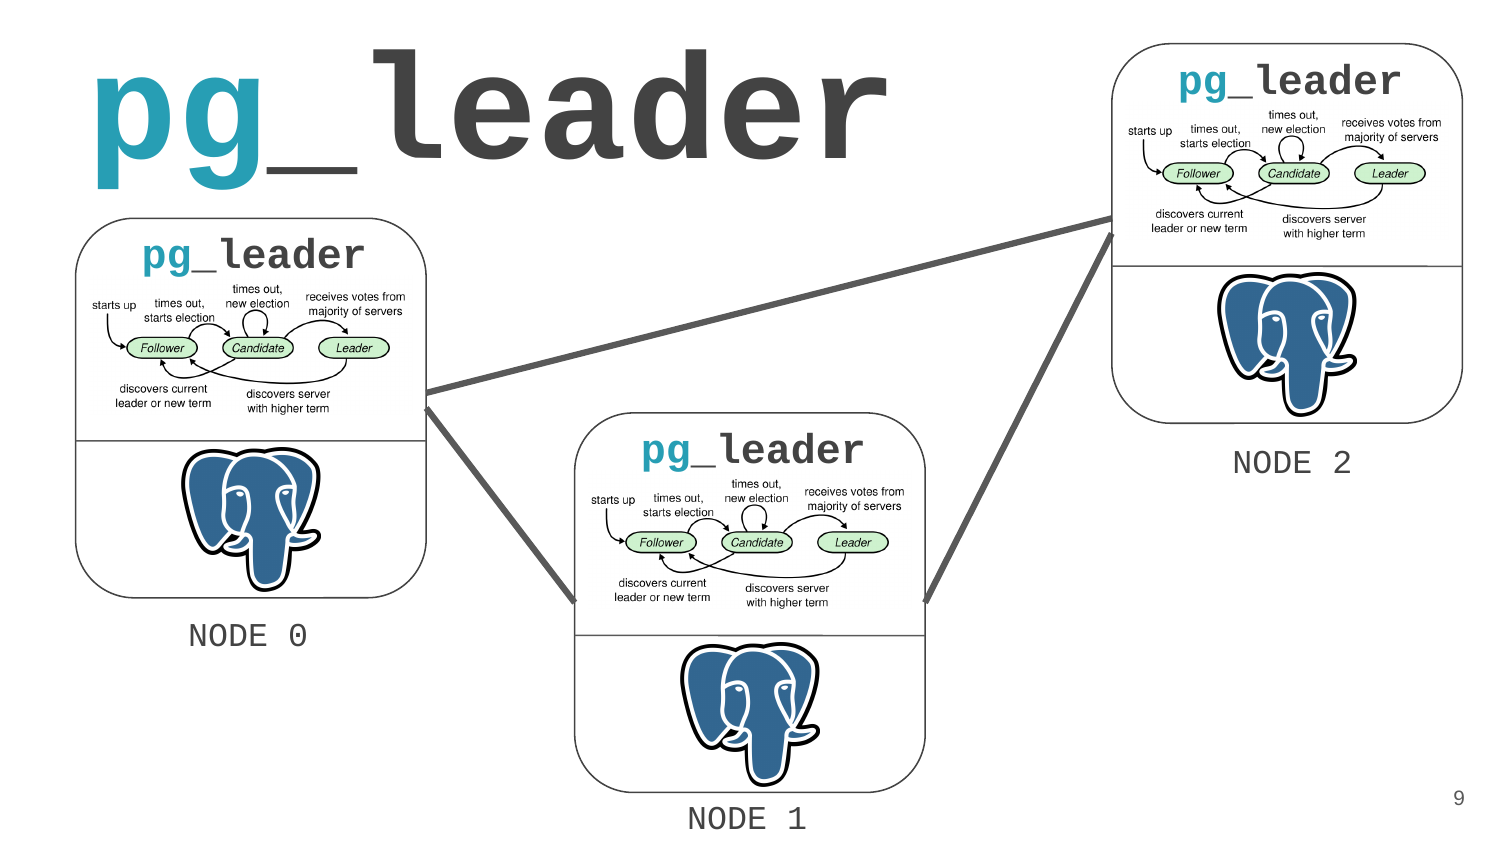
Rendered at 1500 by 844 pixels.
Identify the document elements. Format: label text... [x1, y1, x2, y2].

picture [89, 275, 413, 415]
picture [680, 642, 820, 780]
text_box NODE 2 [1217, 425, 1374, 498]
slide_number <number> [1389, 764, 1480, 830]
text_box pg_leader [1162, 37, 1434, 118]
picture [181, 447, 321, 592]
picture [1125, 101, 1449, 240]
picture [1217, 272, 1357, 417]
text_box pg_leader [625, 406, 897, 487]
picture [588, 470, 912, 610]
text_box NODE 0 [173, 597, 329, 670]
text_box pg_leader [72, 0, 928, 205]
text_box NODE 1 [672, 780, 828, 844]
text_box pg_leader [126, 212, 398, 293]
